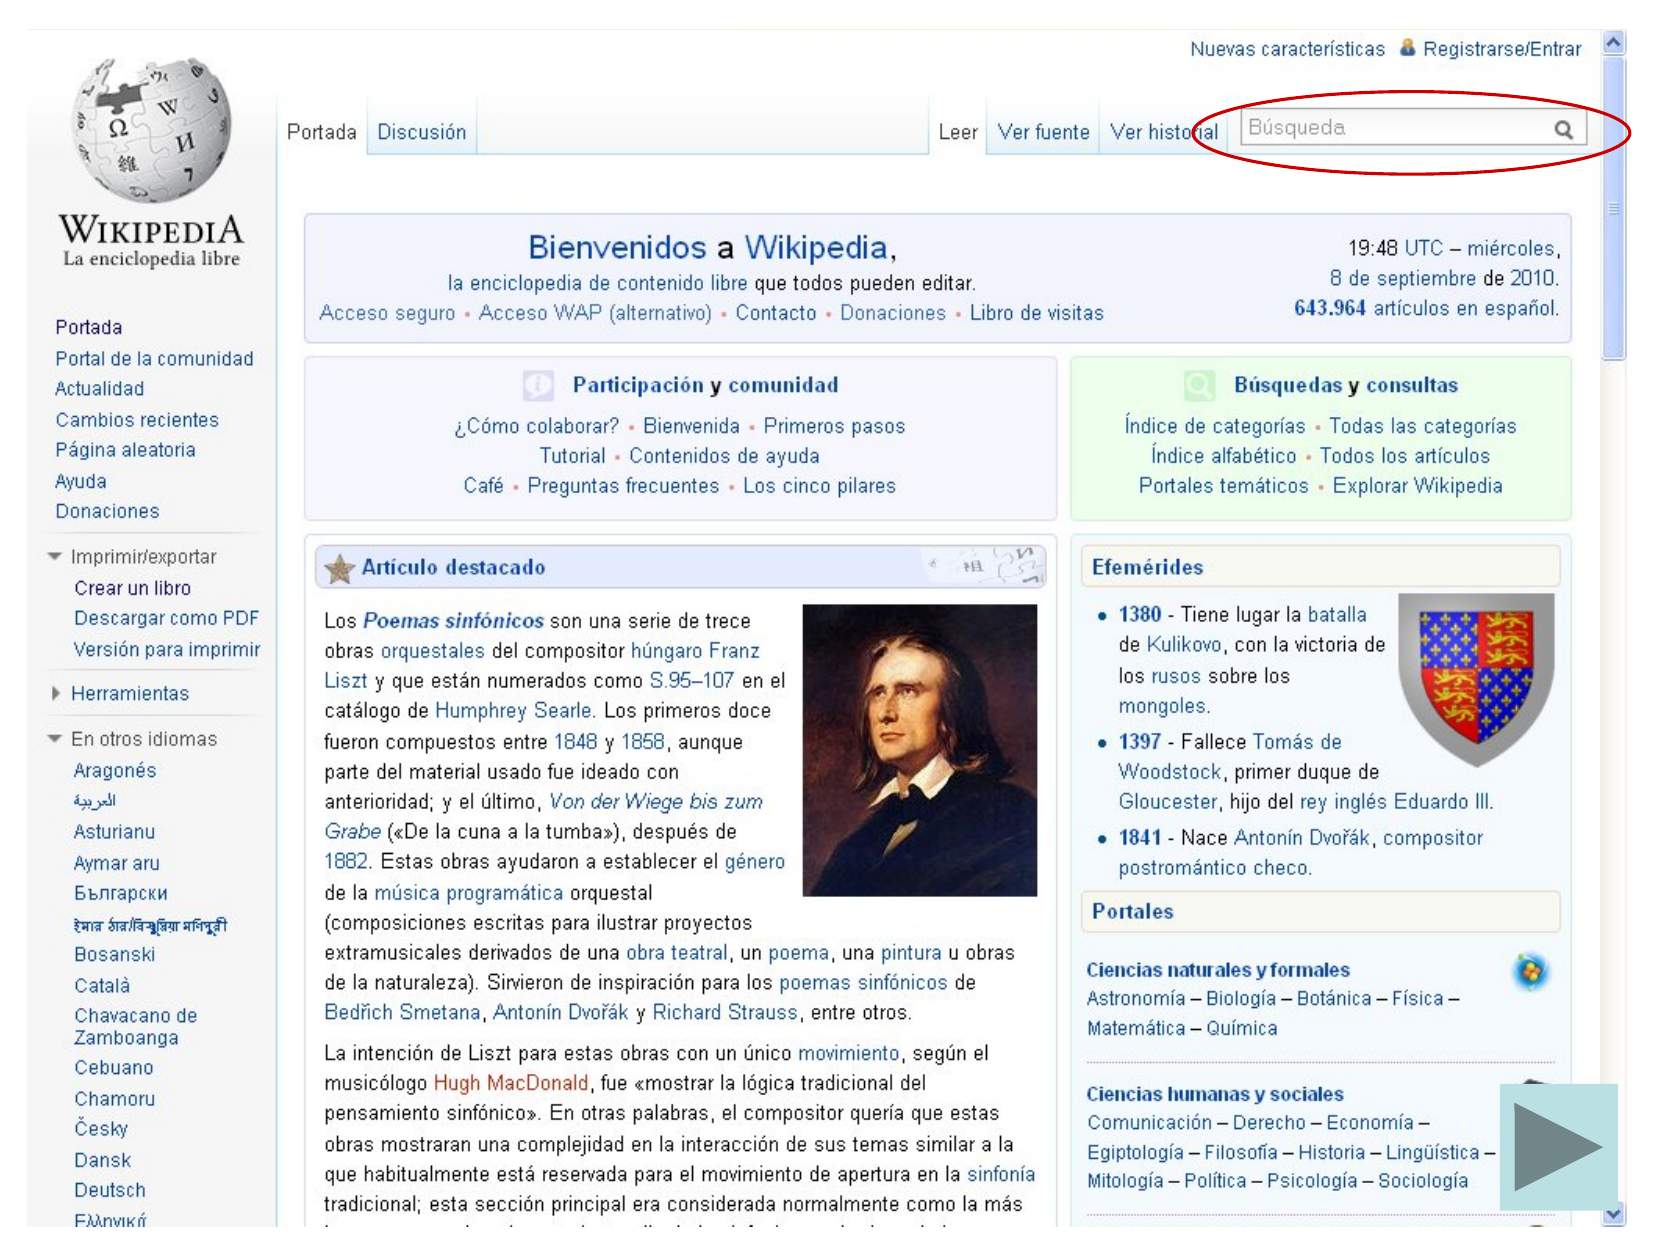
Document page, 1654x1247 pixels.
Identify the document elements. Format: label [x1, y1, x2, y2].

picture [1195, 94, 1627, 172]
picture [26, 29, 1627, 1227]
text_box [1499, 1083, 1618, 1211]
